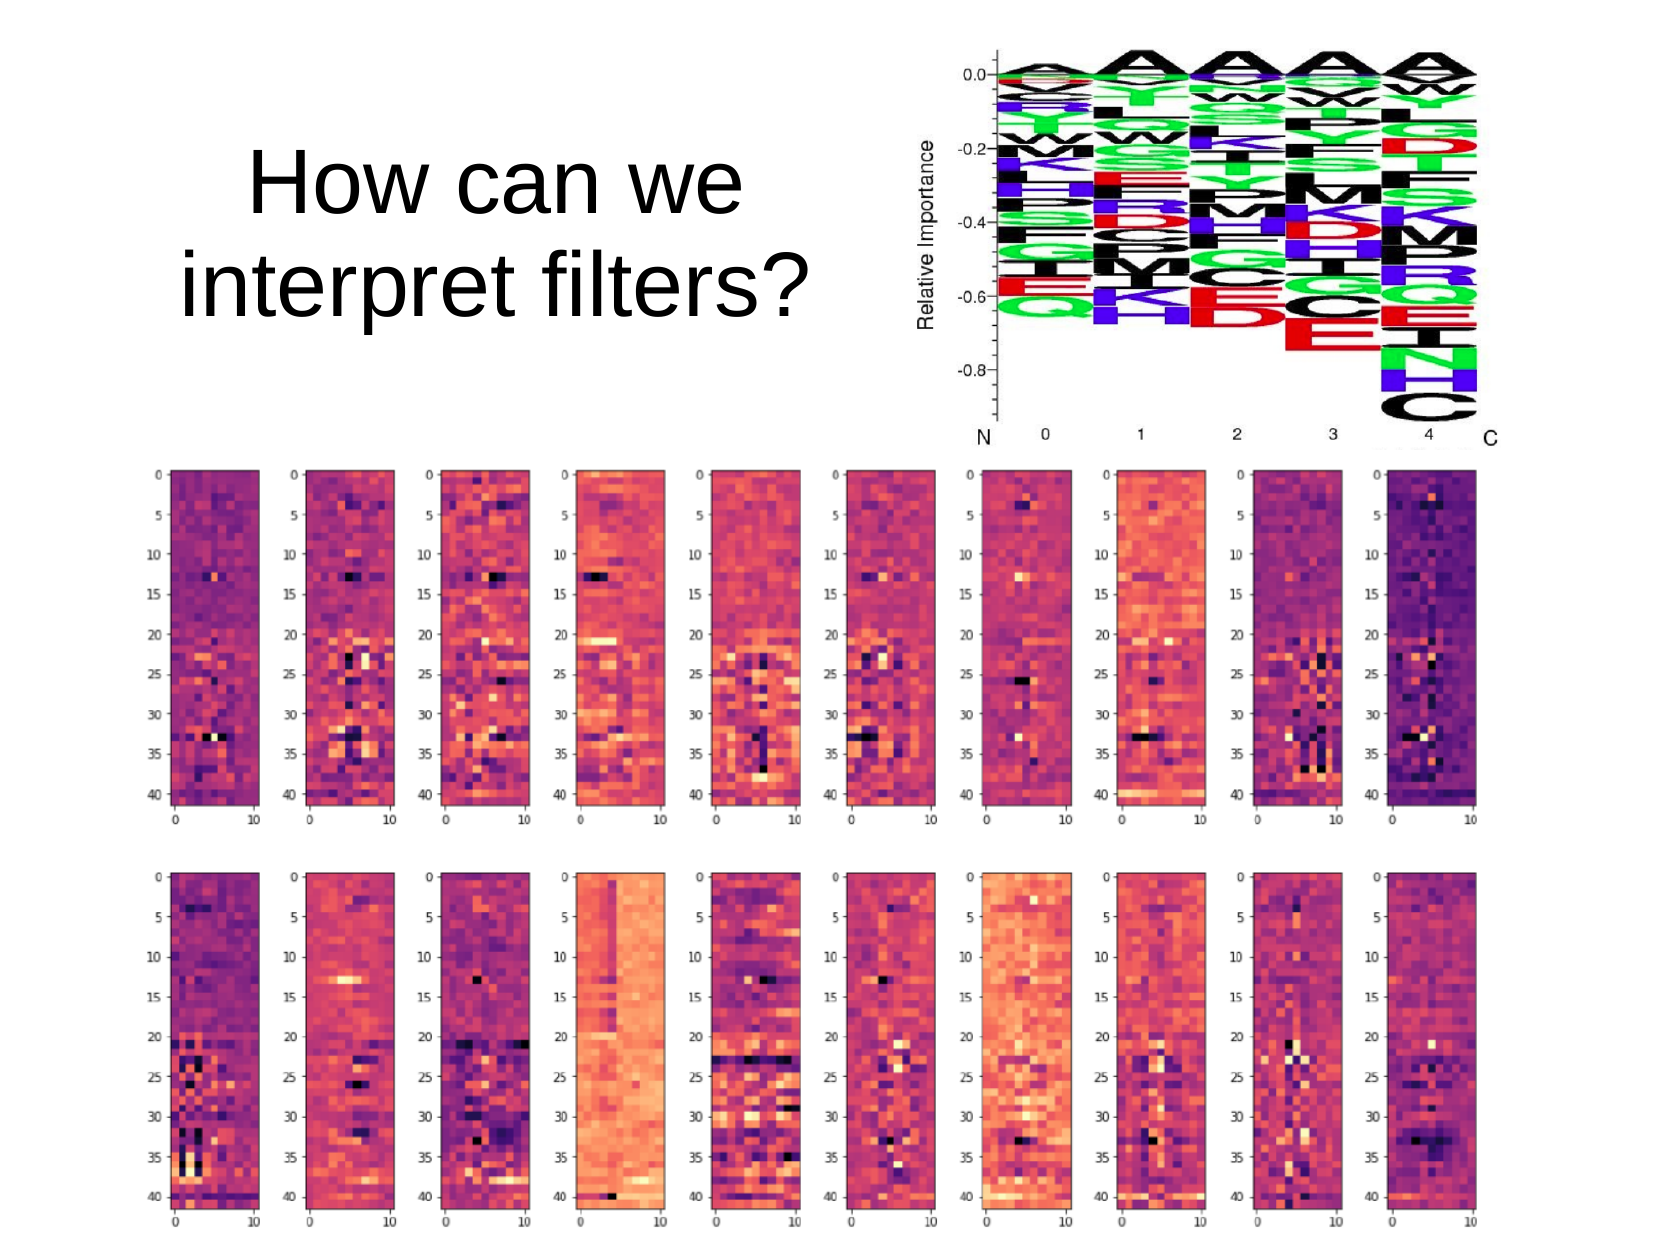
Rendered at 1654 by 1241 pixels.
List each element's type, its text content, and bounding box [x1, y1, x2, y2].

picture [141, 460, 1483, 1232]
picture [909, 35, 1501, 450]
title How can we interpret filters? [82, 129, 909, 337]
